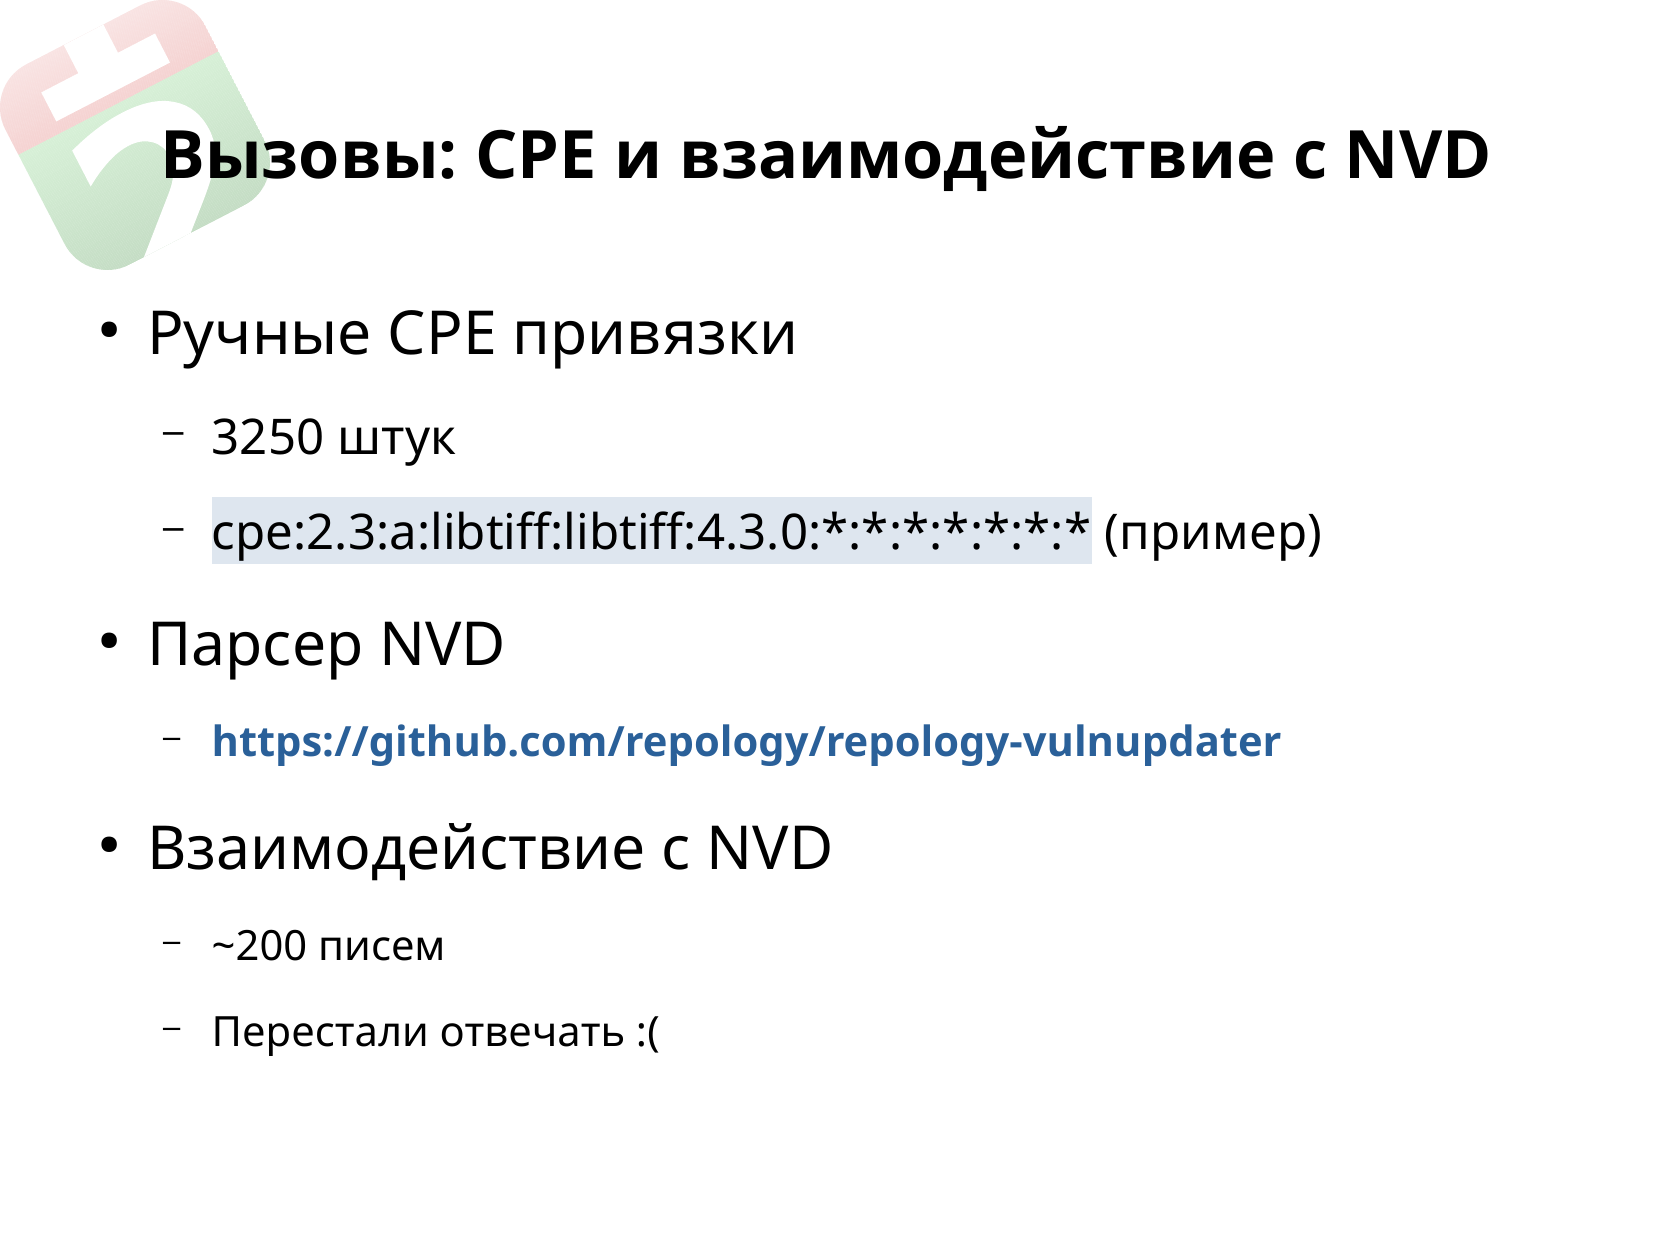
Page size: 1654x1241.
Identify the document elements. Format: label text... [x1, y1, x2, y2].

title Вызовы: CPE и взаимодействие с NVD [82, 49, 1571, 257]
list Ручные CPE привязки 3250 штук cpe:2.3:a:libtiff:libtiff:4.3.0:*:*:*:*:*:*:* (пример) Парсер NVD https://github.com/repology/repology-vulnupdater Взаимодействие с NVD ~200 писем Перестали отвечать :( [82, 290, 1571, 1133]
